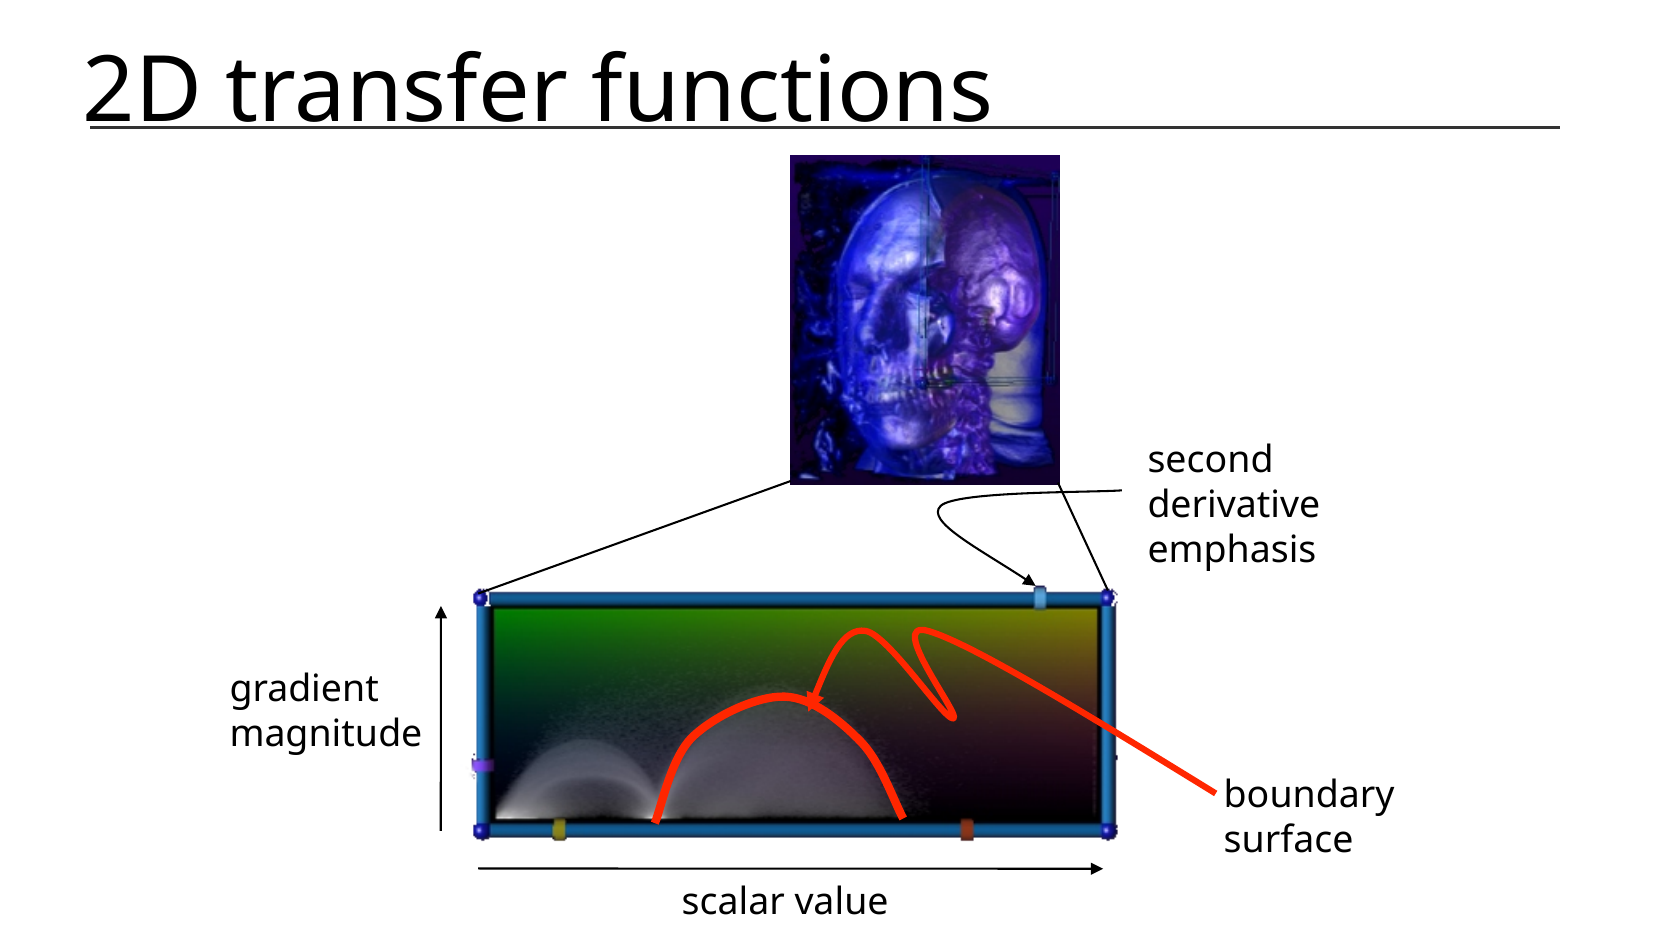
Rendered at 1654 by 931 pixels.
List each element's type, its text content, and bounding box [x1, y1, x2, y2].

text_box gradient magnitude [214, 655, 438, 763]
title 2D transfer functions [82, 32, 1571, 140]
picture [790, 155, 1060, 485]
text_box boundary surface [1208, 761, 1411, 869]
text_box scalar value [666, 870, 905, 931]
picture [453, 578, 1129, 849]
text_box second derivative emphasis [1132, 426, 1471, 579]
